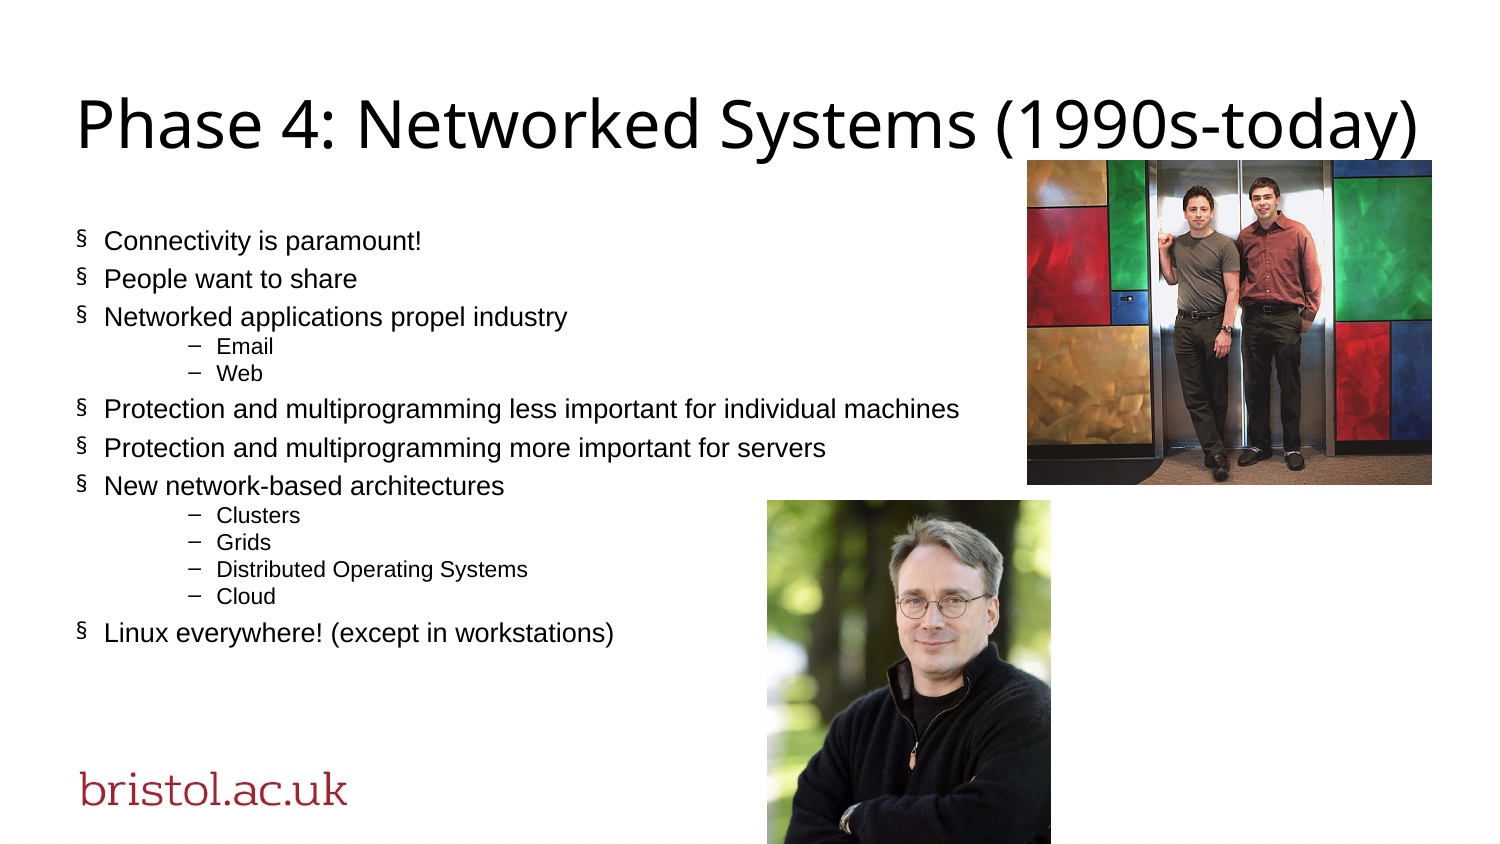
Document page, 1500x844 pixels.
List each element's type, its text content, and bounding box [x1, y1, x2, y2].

picture [767, 501, 1051, 844]
picture [1027, 160, 1432, 485]
title Phase 4: Networked Systems (1990s-today) [60, 44, 1440, 209]
list Connectivity is paramount! People want to share Networked applications propel industry Email Web Protection and multiprogramming less important for individual machines Protection and multiprogramming more important for servers New network-based architectures Clusters Grids Distributed Operating Systems Cloud Linux everywhere! (except in workstations) [60, 224, 1440, 699]
